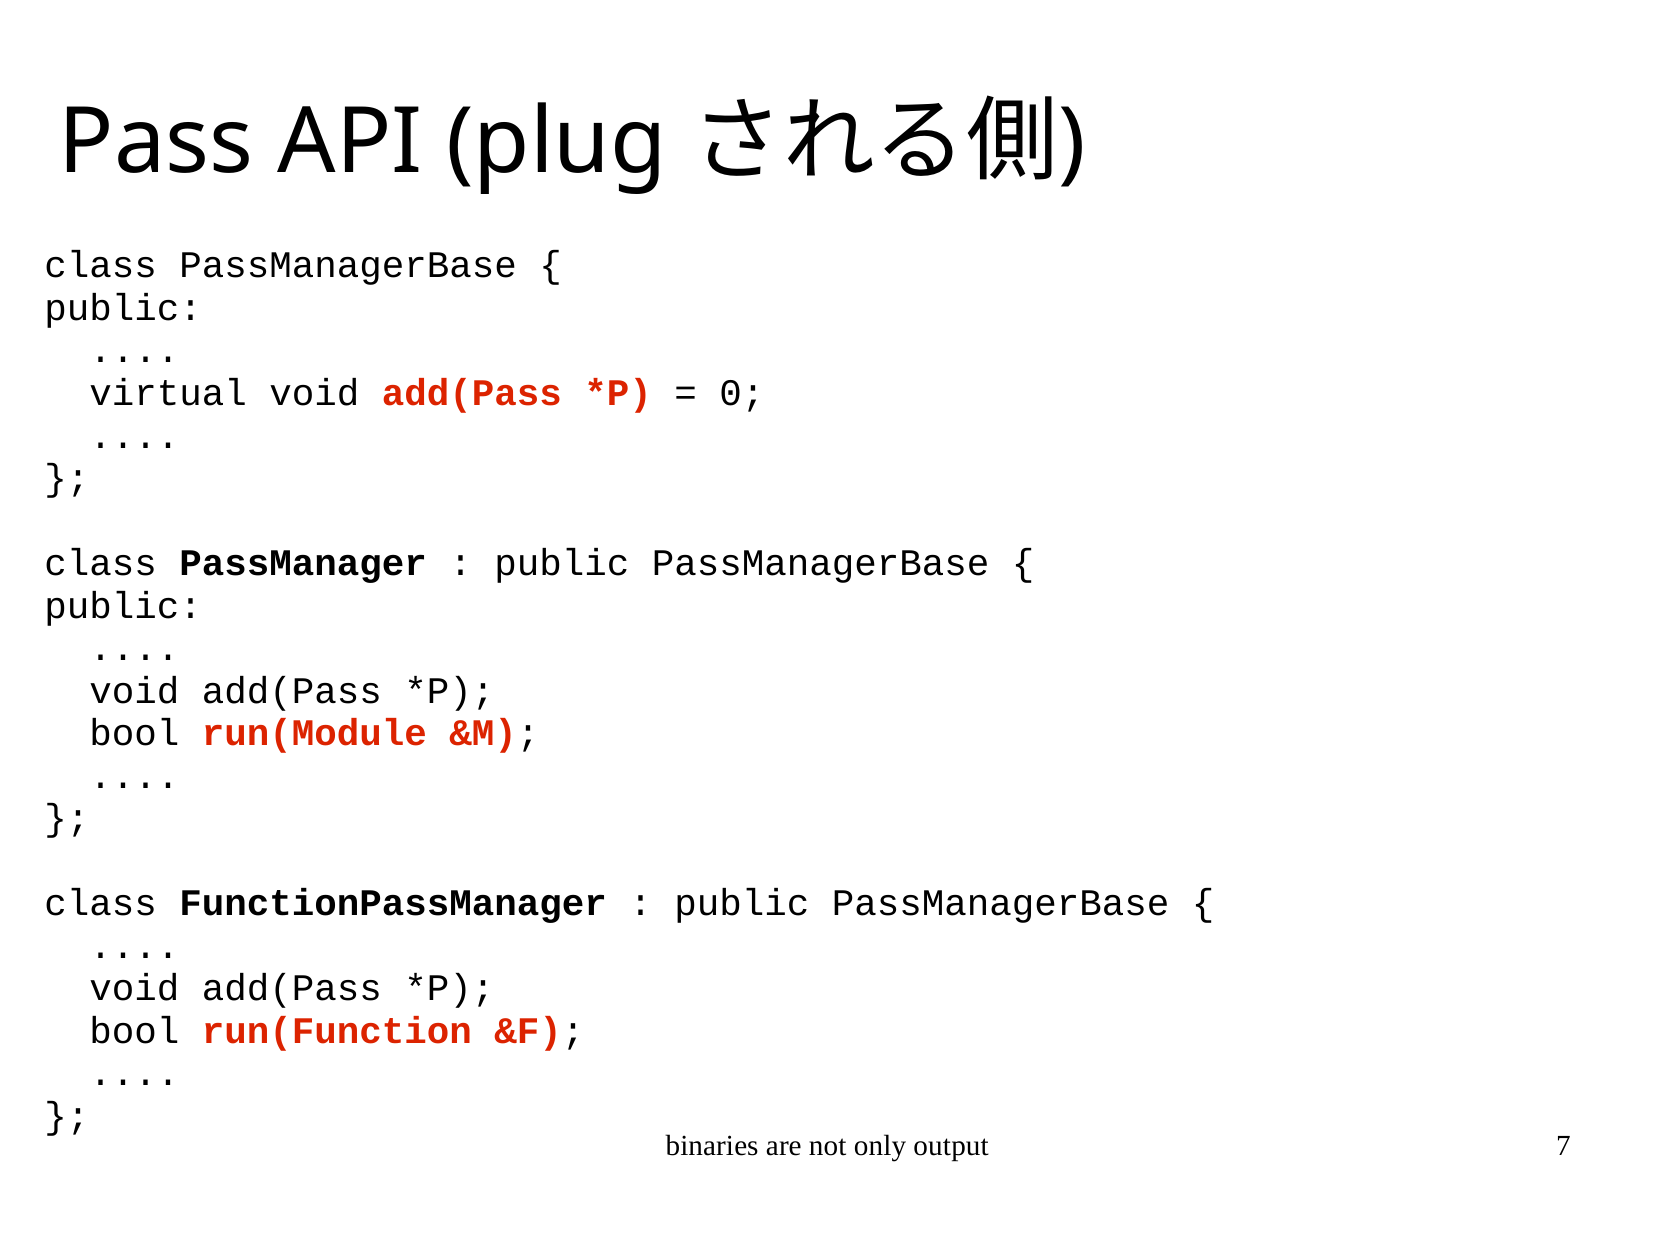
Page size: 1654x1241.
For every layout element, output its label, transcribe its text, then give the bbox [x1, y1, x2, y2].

text_box class PassManagerBase { public: .... virtual void add(Pass *P) = 0; .... }; class PassManager : public PassManagerBase { public: .... void add(Pass *P); bool run(Module &M); .... }; class FunctionPassManager : public PassManagerBase { .... void add(Pass *P); bool run(Function &F); .... }; [29, 196, 1565, 1241]
title Pass API (plug される側) [59, 29, 1548, 196]
